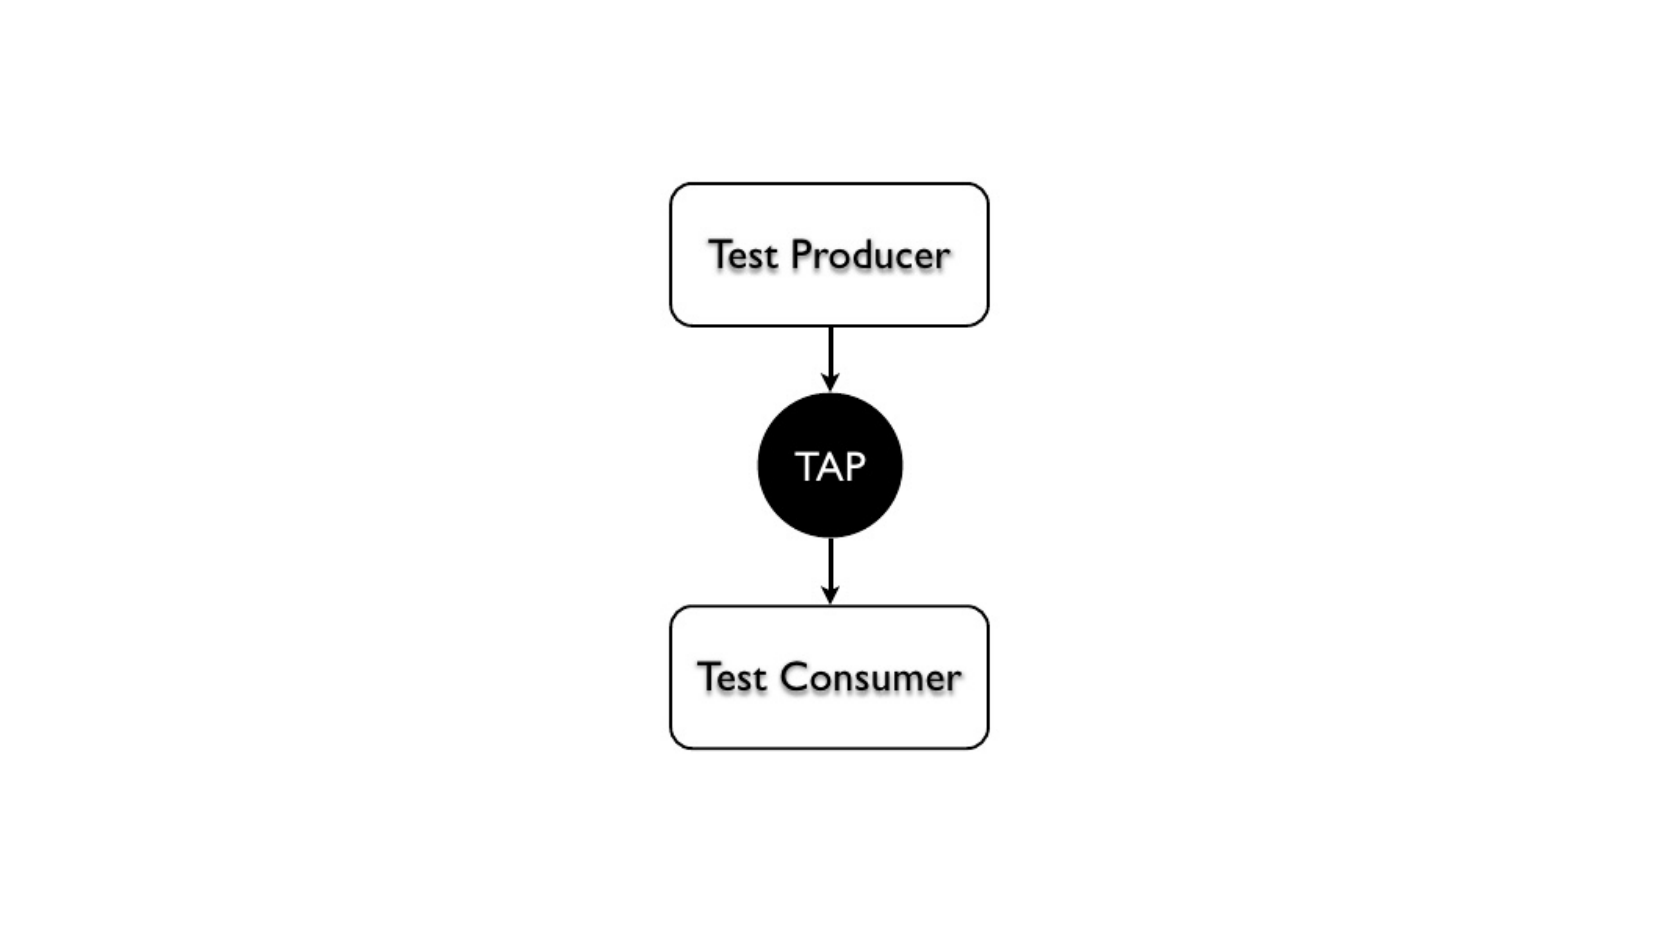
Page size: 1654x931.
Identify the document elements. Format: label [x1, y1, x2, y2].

picture [261, 40, 1400, 894]
